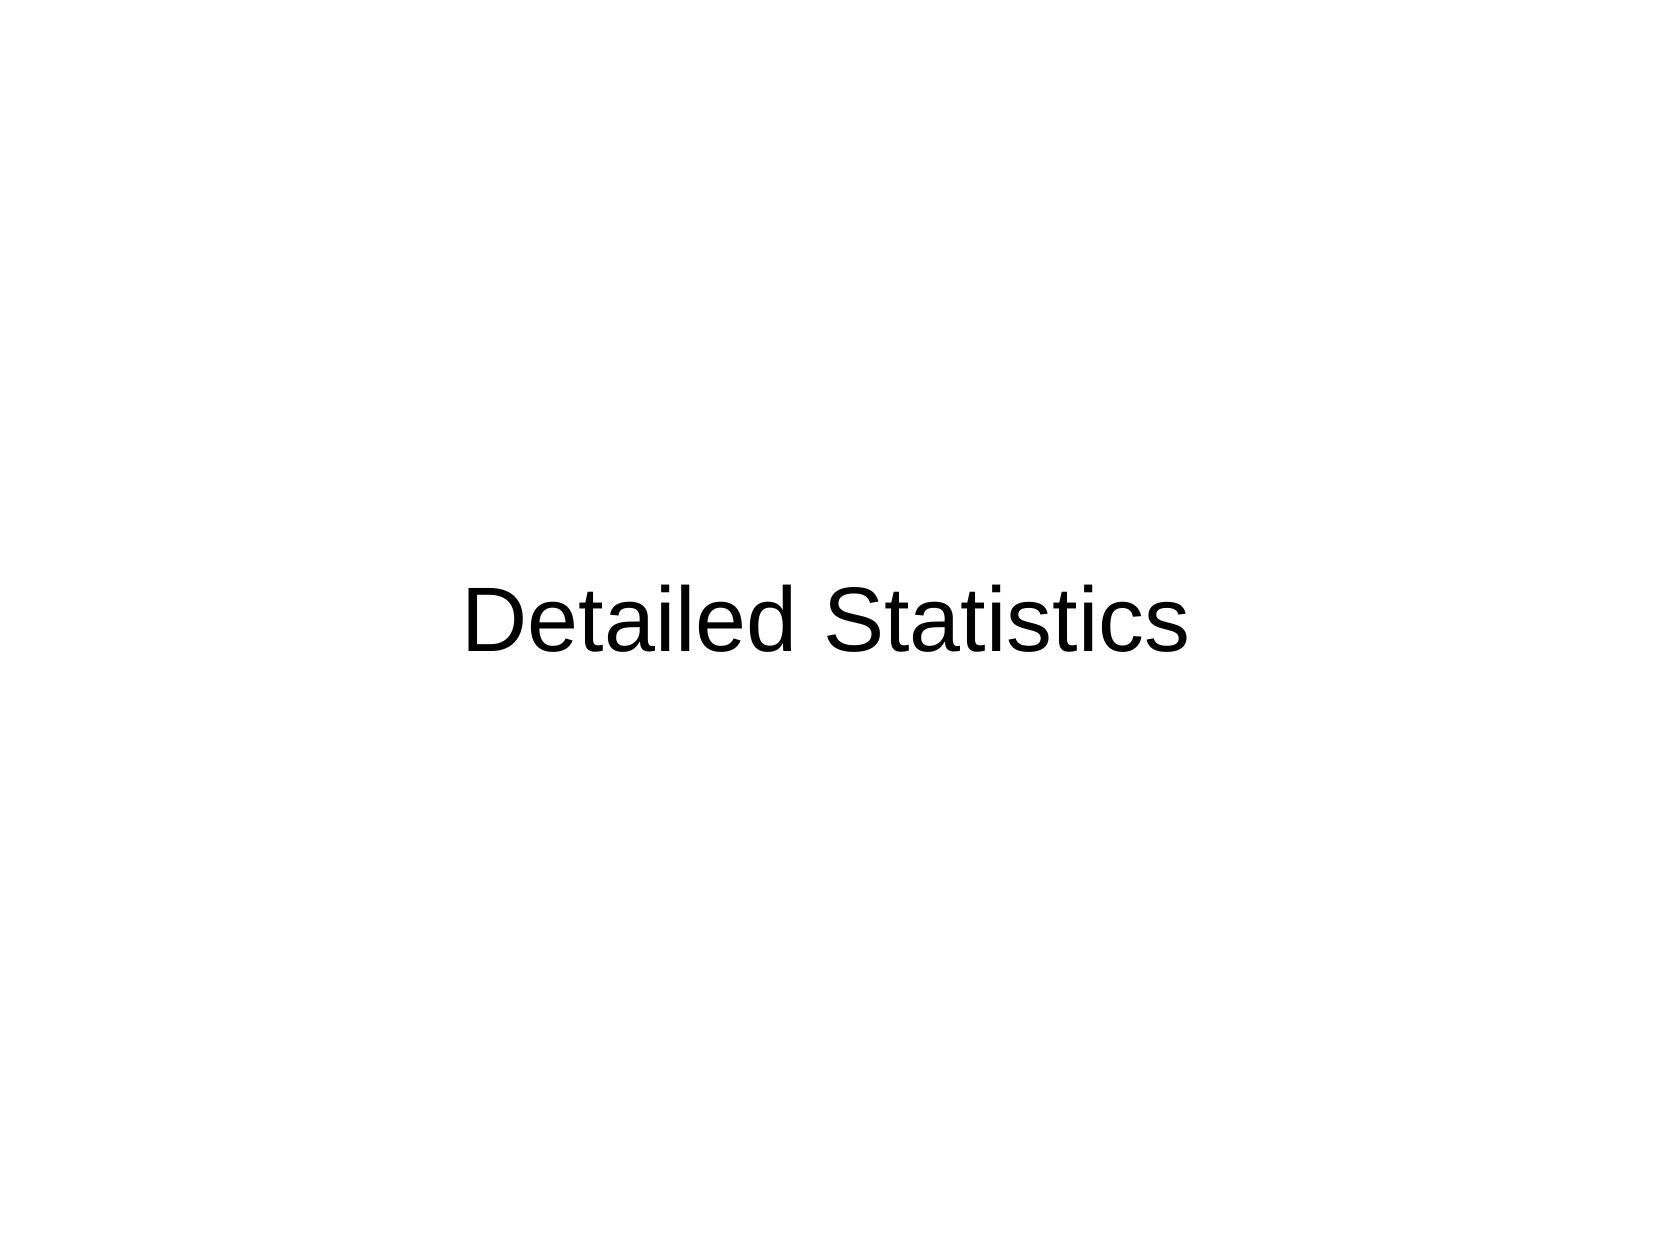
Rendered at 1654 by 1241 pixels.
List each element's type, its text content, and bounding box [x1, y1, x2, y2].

title Detailed Statistics [82, 516, 1571, 724]
